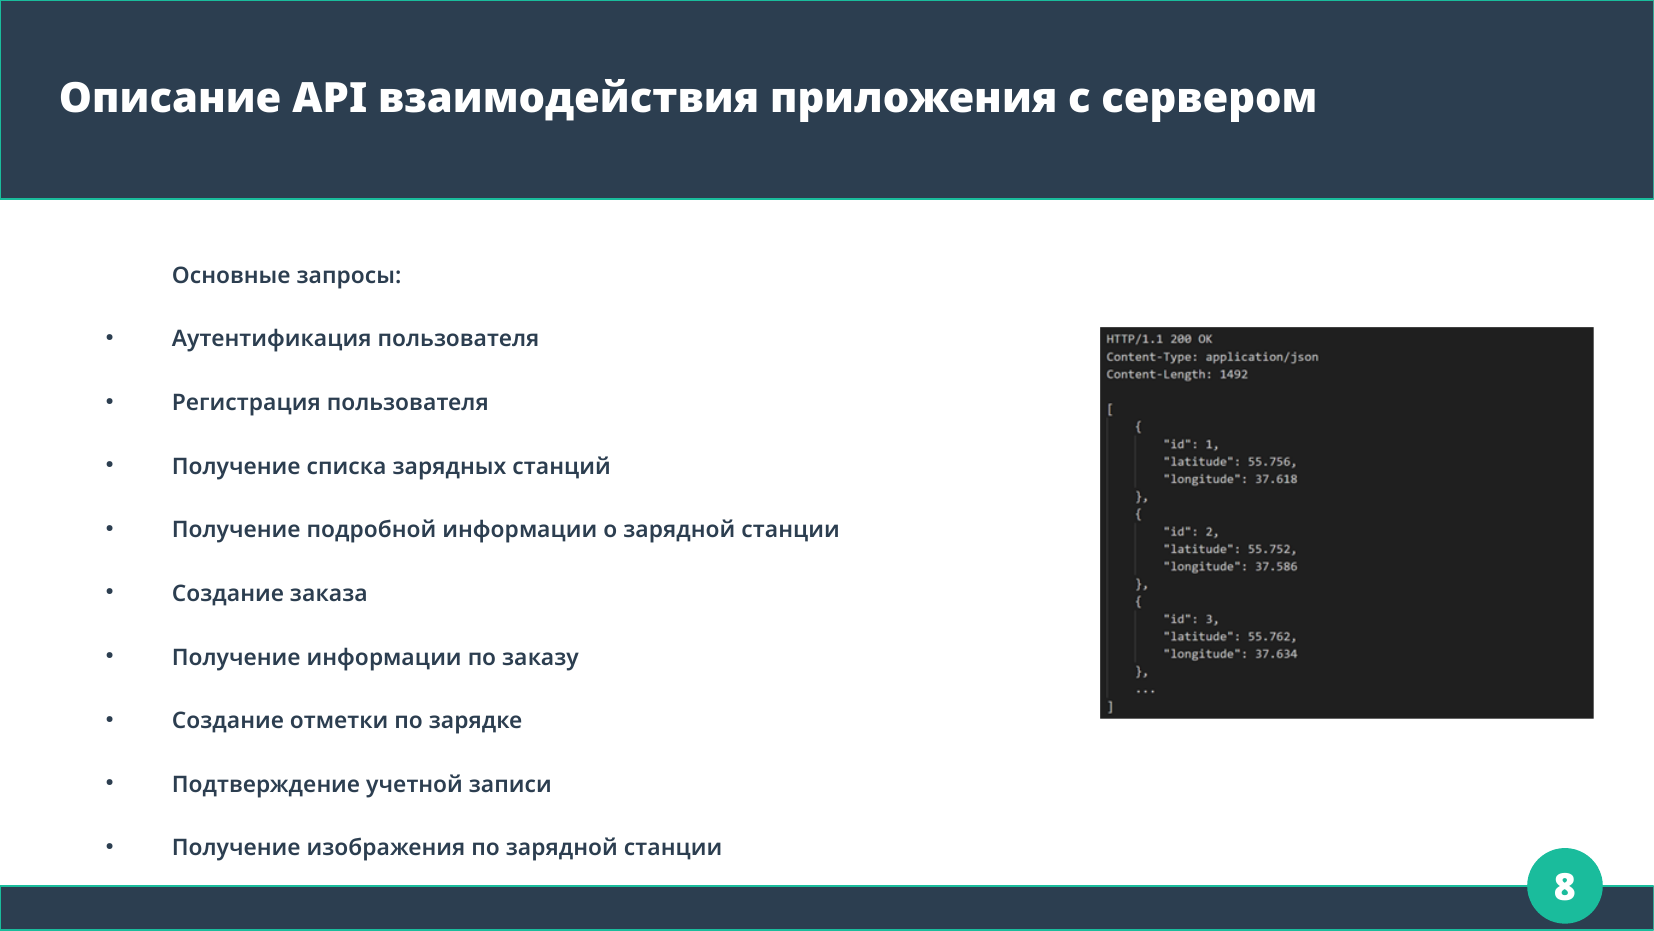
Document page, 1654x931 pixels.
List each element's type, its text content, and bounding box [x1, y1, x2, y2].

picture [1097, 324, 1595, 721]
list Основные запросы: Аутентификация пользователя Регистрация пользователя Получение списка зарядных станций Получение подробной информации о зарядной станции Создание заказа Получение информации по заказу Создание отметки по зарядке Подтверждение учетной записи Получение изображения по зарядной станции [59, 243, 1595, 864]
title Описание API взаимодействия приложения с сервером [59, 37, 1595, 155]
